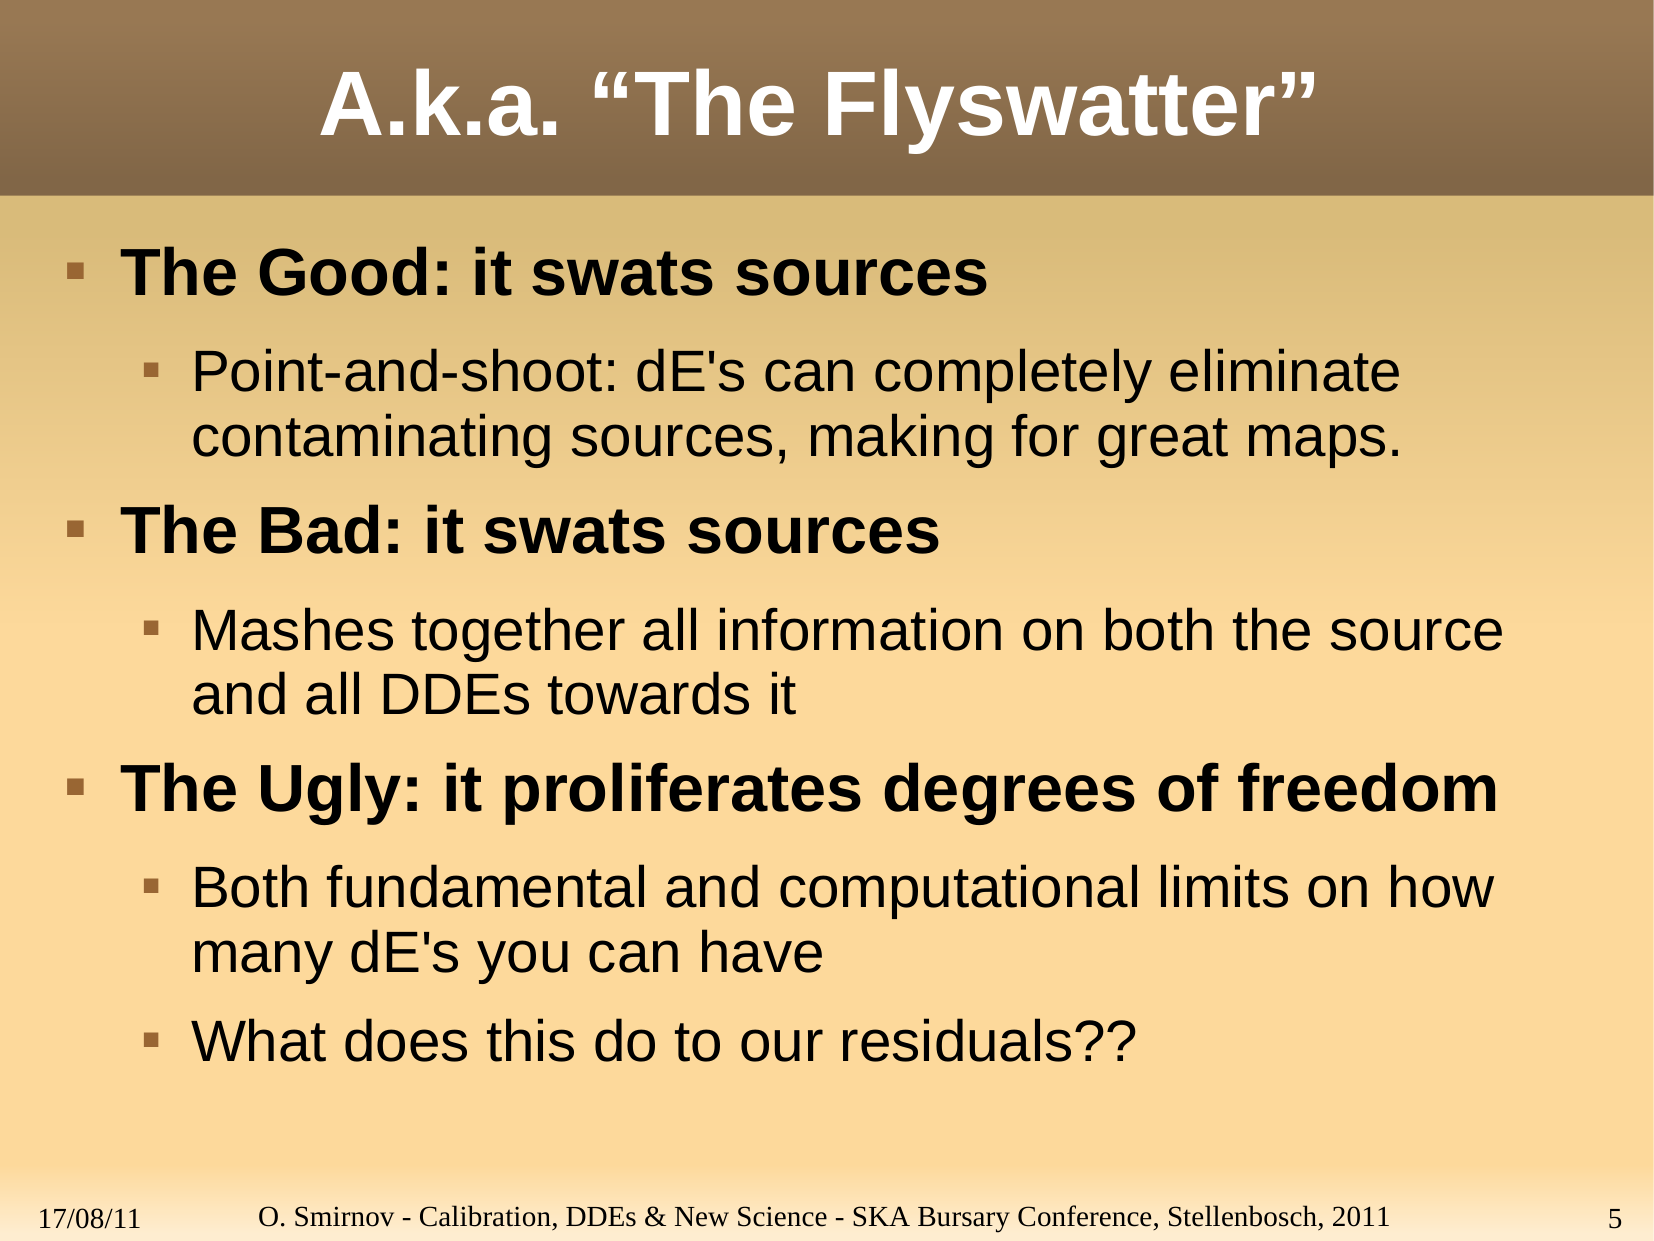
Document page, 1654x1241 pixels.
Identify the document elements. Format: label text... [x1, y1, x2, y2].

list The Good: it swats sources Point-and-shoot: dE's can completely eliminate contaminating sources, making for great maps. The Bad: it swats sources Mashes together all information on both the source and all DDEs towards it The Ugly: it proliferates degrees of freedom Both fundamental and computational limits on how many dE's you can have What does this do to our residuals?? [49, 234, 1613, 1163]
picture [0, 0, 1654, 1241]
title A.k.a. “The Flyswatter” [76, 7, 1565, 200]
